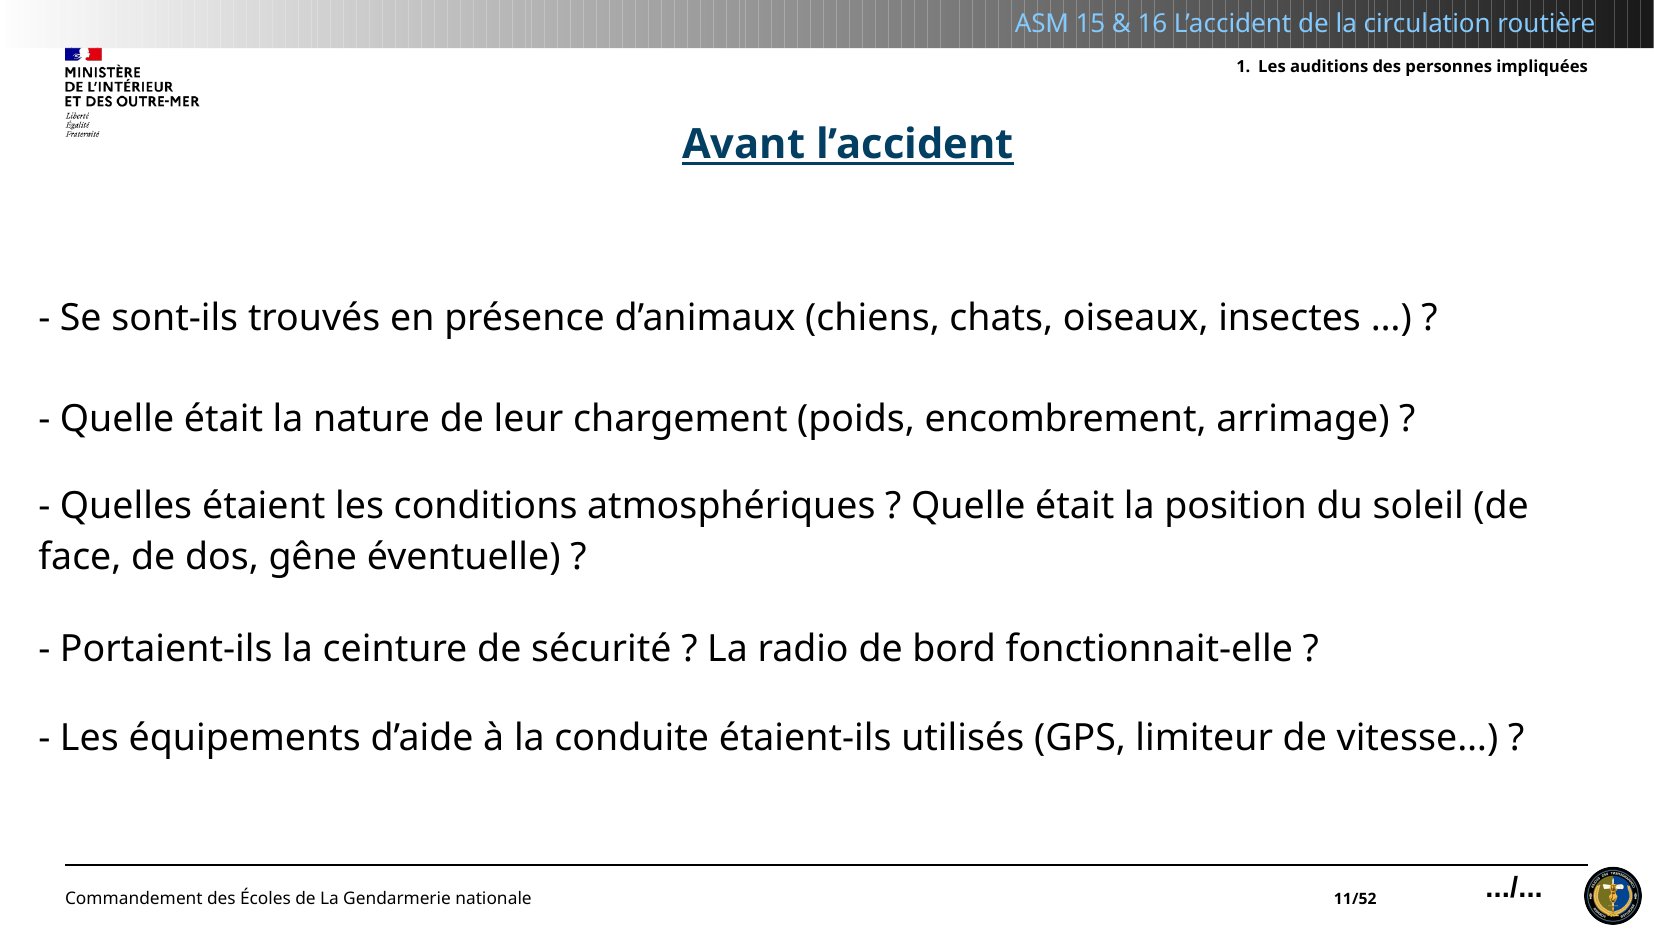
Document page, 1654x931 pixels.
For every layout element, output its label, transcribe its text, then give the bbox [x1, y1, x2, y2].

picture [1584, 862, 1642, 925]
text_box - Quelle était la nature de leur chargement (poids, encombrement, arrimage) ? [23, 383, 1619, 446]
text_box .../... [1470, 863, 1569, 912]
text_box - Se sont-ils trouvés en présence d’animaux (chiens, chats, oiseaux, insectes …) ? [23, 283, 1642, 345]
list LES AUDITIONS DES PERSONNES IMPLIQUÉES [598, 56, 1589, 122]
picture [65, 49, 213, 138]
text_box Avant l’accident [667, 106, 1026, 172]
text_box - Les équipements d’aide à la conduite étaient-ils utilisés (GPS, limiteur de vitesse…) ? [23, 702, 1648, 765]
text_box - Portaient-ils la ceinture de sécurité ? La radio de bord fonctionnait-elle ? [23, 614, 1642, 702]
text_box - Quelles étaient les conditions atmosphériques ? Quelle était la position du soleil (de face, de dos, gêne éventuelle) ? [23, 470, 1630, 579]
